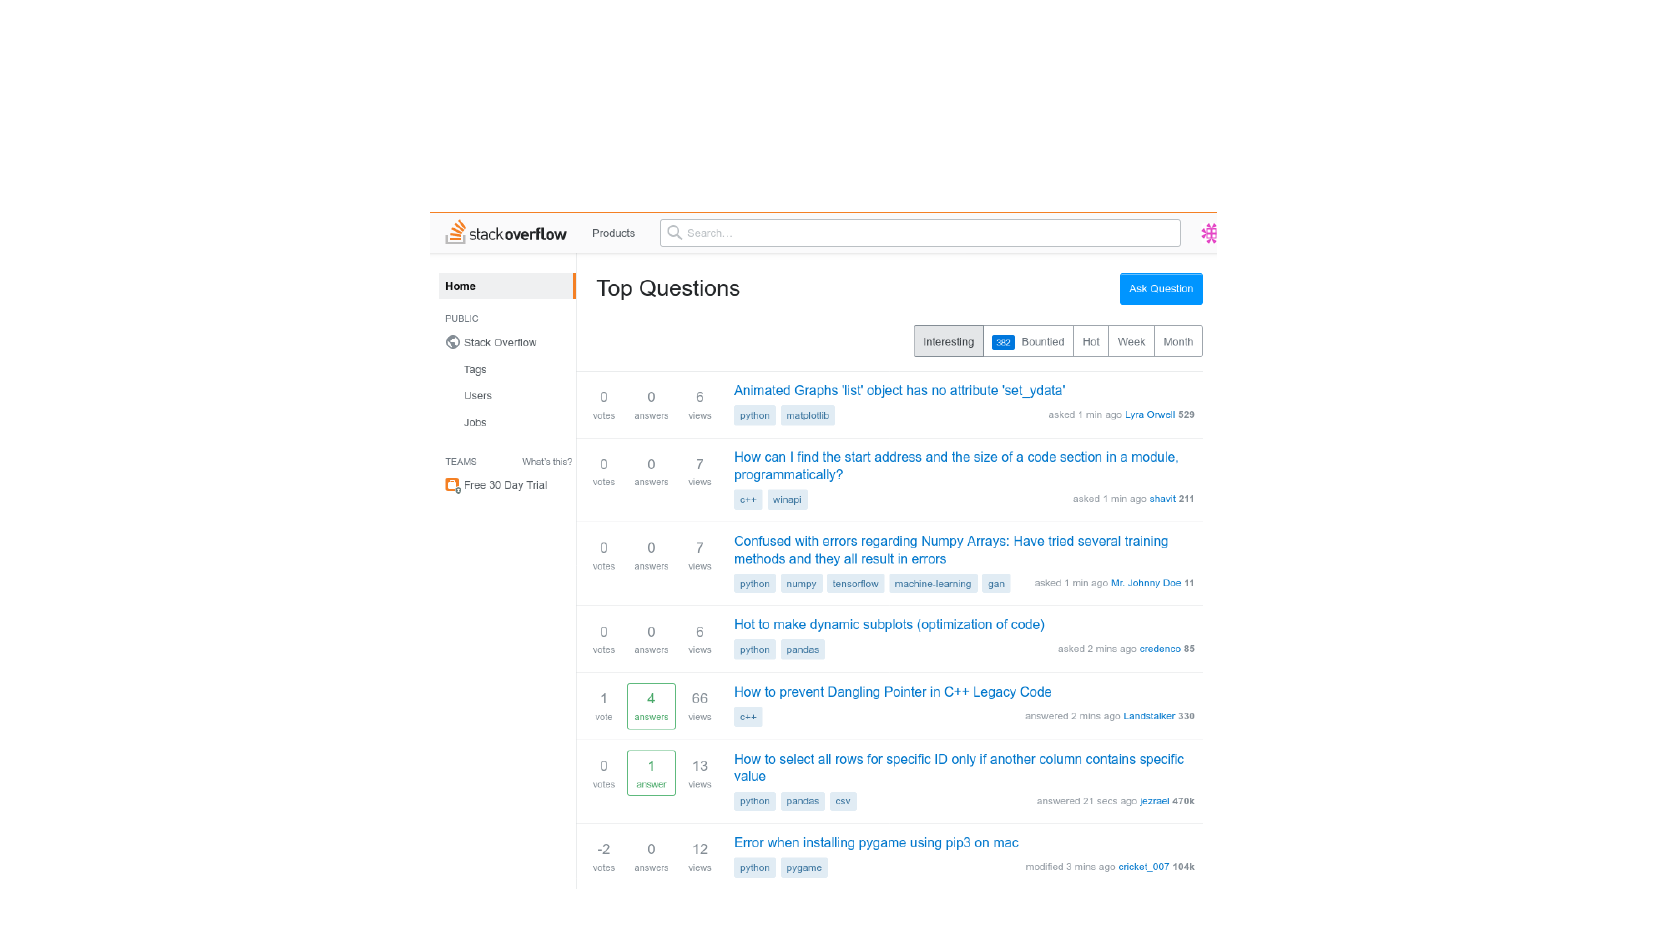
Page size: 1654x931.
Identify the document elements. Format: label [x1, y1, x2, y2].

picture [430, 212, 1217, 889]
